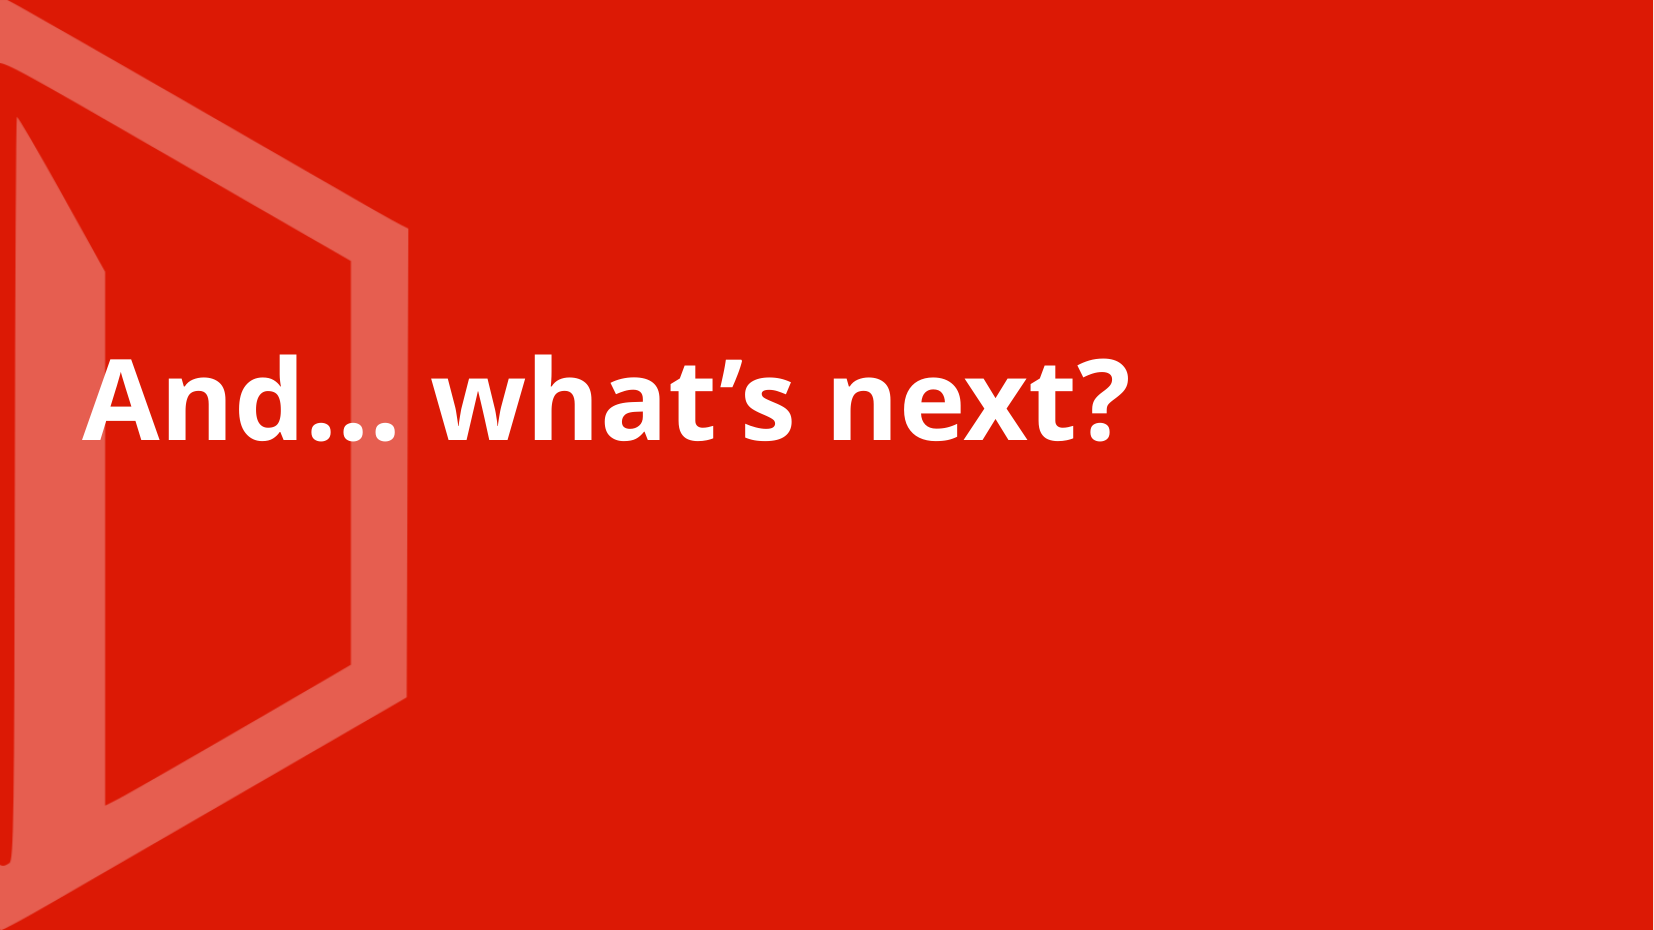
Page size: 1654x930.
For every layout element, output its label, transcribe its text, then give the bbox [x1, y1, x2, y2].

picture [0, 0, 1654, 930]
subtitle And… what’s next? [82, 36, 1571, 758]
